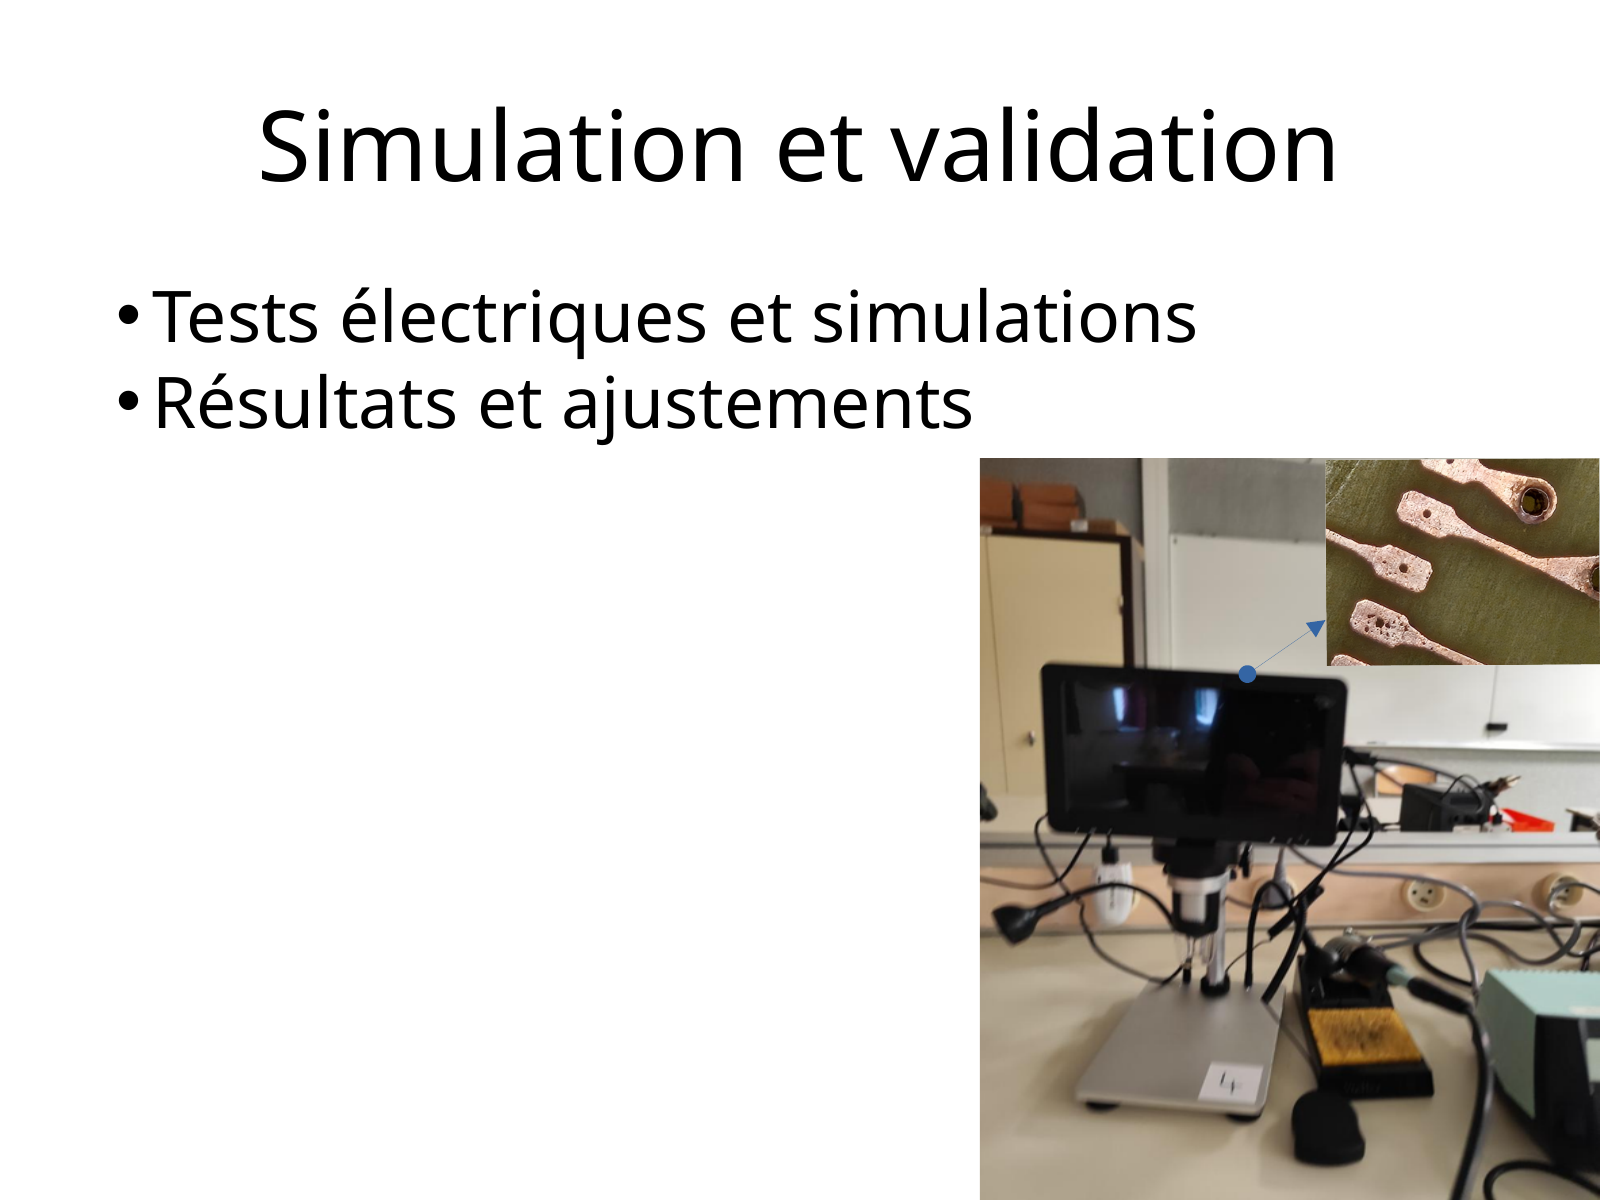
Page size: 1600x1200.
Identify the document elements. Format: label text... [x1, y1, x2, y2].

text_box Tests électriques et simulations Résultats et ajustements [80, 271, 1520, 1072]
text_box Simulation et validation [80, 36, 1520, 248]
picture [1325, 458, 1600, 666]
text_box [979, 458, 1600, 1200]
